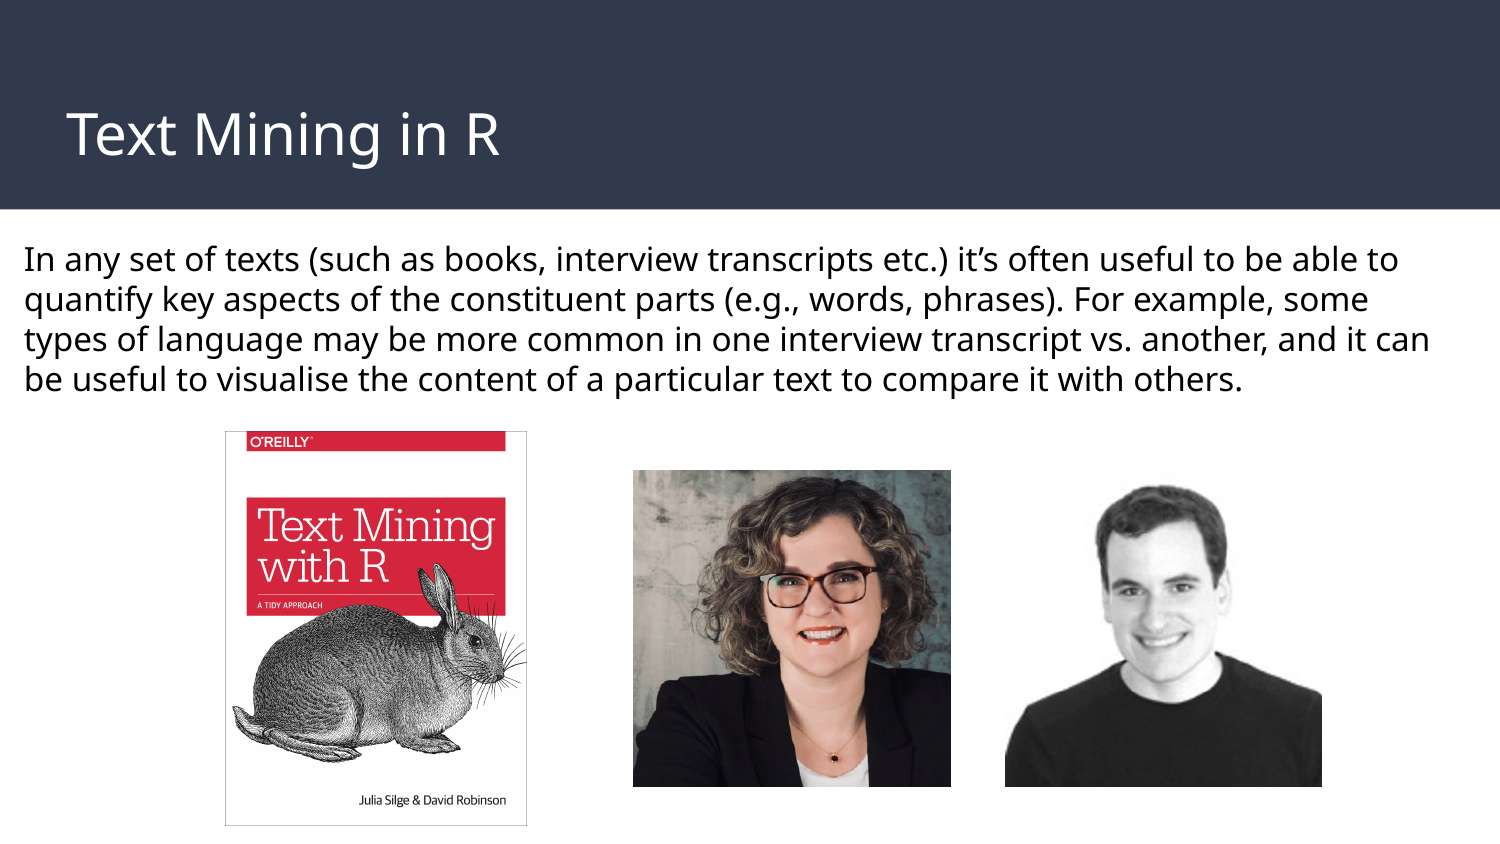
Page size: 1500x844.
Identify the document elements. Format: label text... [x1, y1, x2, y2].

picture [225, 431, 527, 826]
picture [633, 470, 951, 787]
picture [1005, 470, 1322, 787]
text_box In any set of texts (such as books, interview transcripts etc.) it’s often useful to be able to quantify key aspects of the constituent parts (e.g., words, phrases). For example, some types of language may be more common in one interview transcript vs. another, and it can be useful to visualise the content of a particular text to compare it with others. [9, 223, 1479, 432]
title Text Mining in R [51, 82, 1449, 185]
